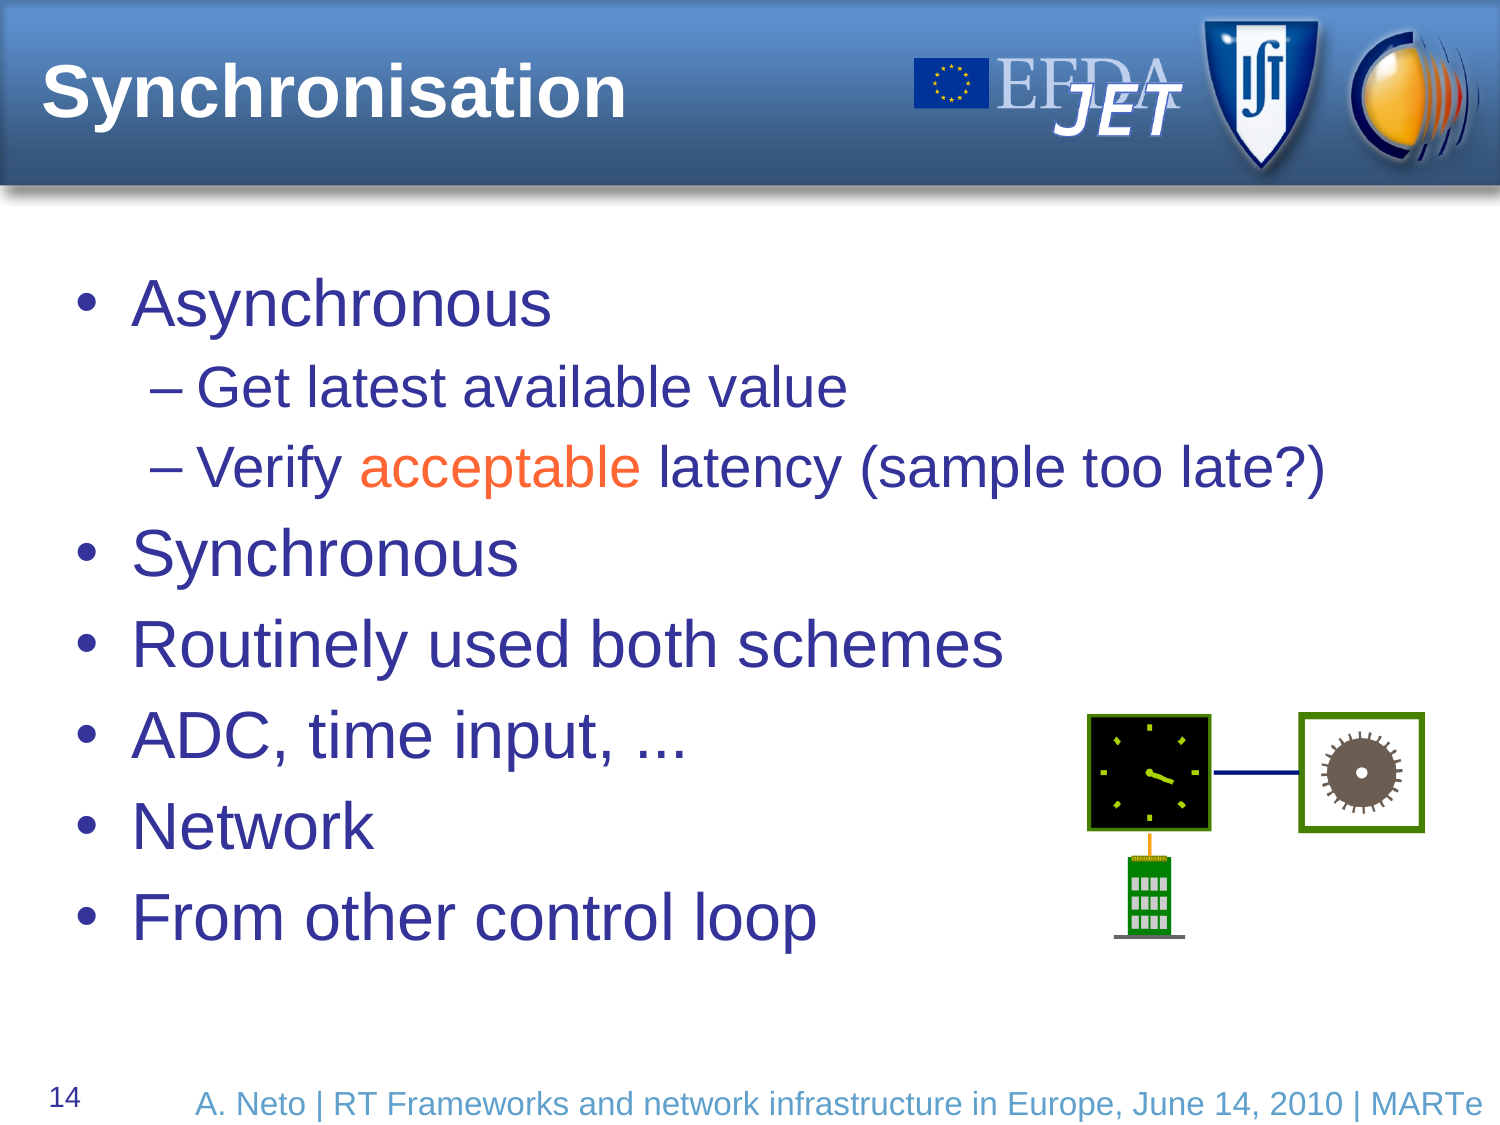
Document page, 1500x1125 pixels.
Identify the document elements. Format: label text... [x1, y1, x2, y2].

title Synchronisation [41, 0, 1129, 181]
list Asynchronous Get latest available value Verify acceptable latency (sample too late?) Synchronous Routinely used both schemes ADC, time input, ... Network From other control loop [75, 262, 1426, 1047]
picture [0, 0, 1500, 207]
picture [1087, 712, 1425, 939]
